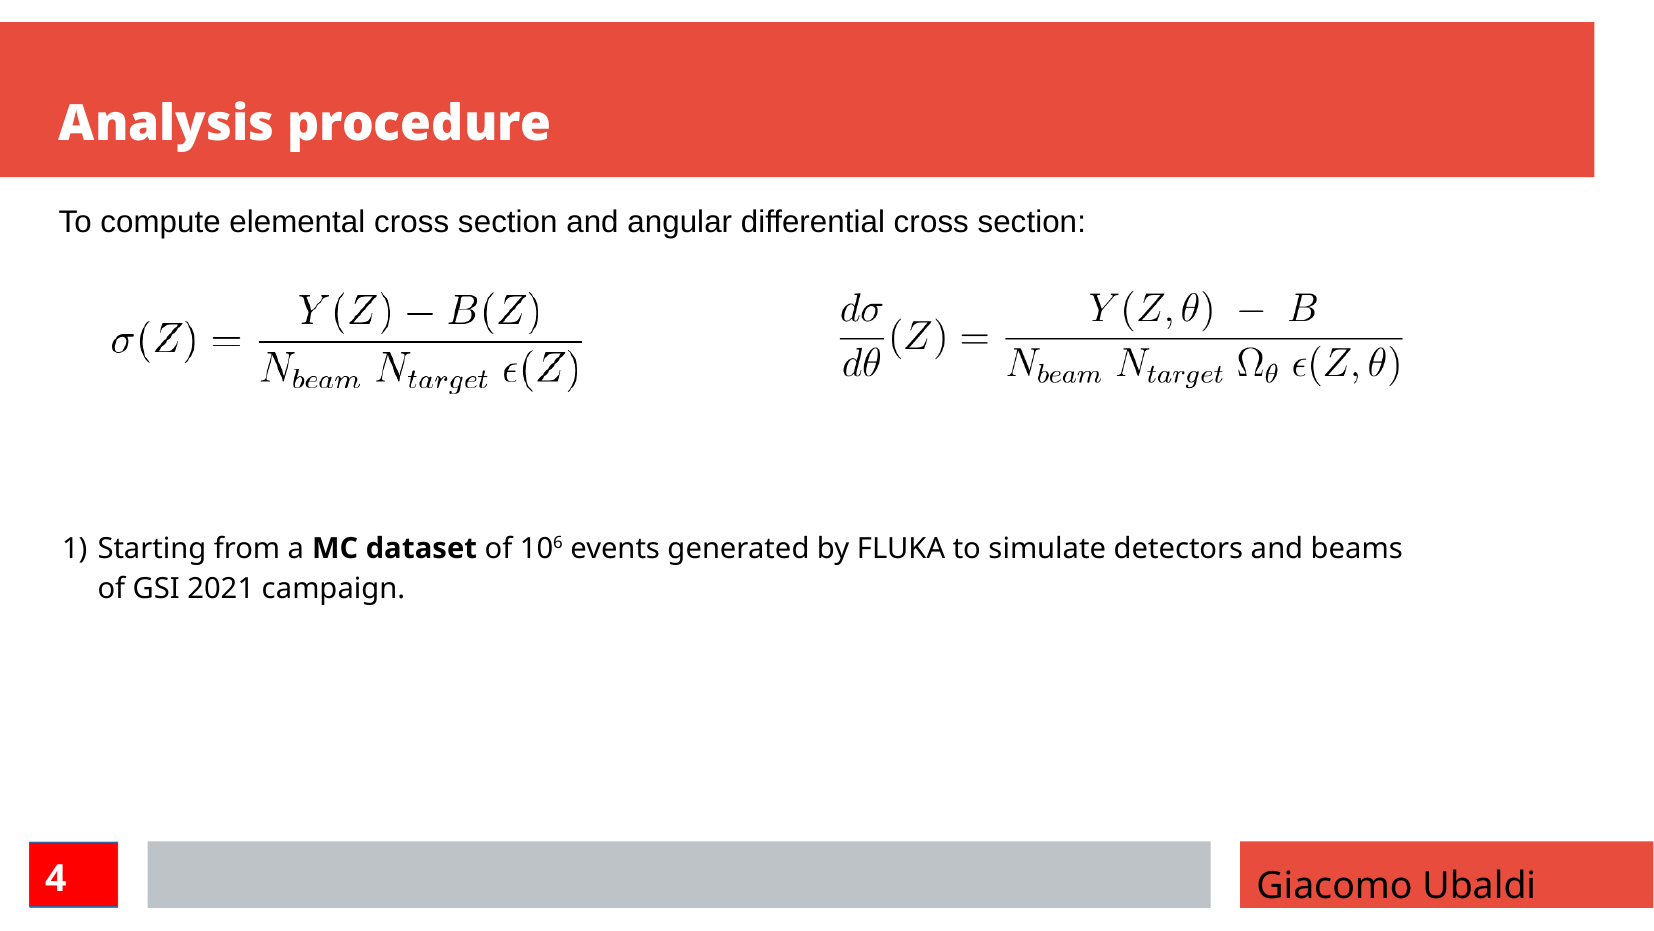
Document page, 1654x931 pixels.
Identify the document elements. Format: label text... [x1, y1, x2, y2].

text_box To compute elemental cross section and angular differential cross section: [8, 194, 1497, 258]
text_box 4 [30, 844, 86, 903]
text_box Starting from a MC dataset of 106 events generated by FLUKA to simulate detectors and beams of GSI 2021 campaign. [47, 519, 1542, 604]
text_box [29, 842, 118, 907]
picture [818, 259, 1431, 406]
text_box Giacomo Ubaldi [1241, 850, 1568, 910]
picture [111, 292, 582, 394]
title Analysis procedure [59, 44, 1595, 156]
